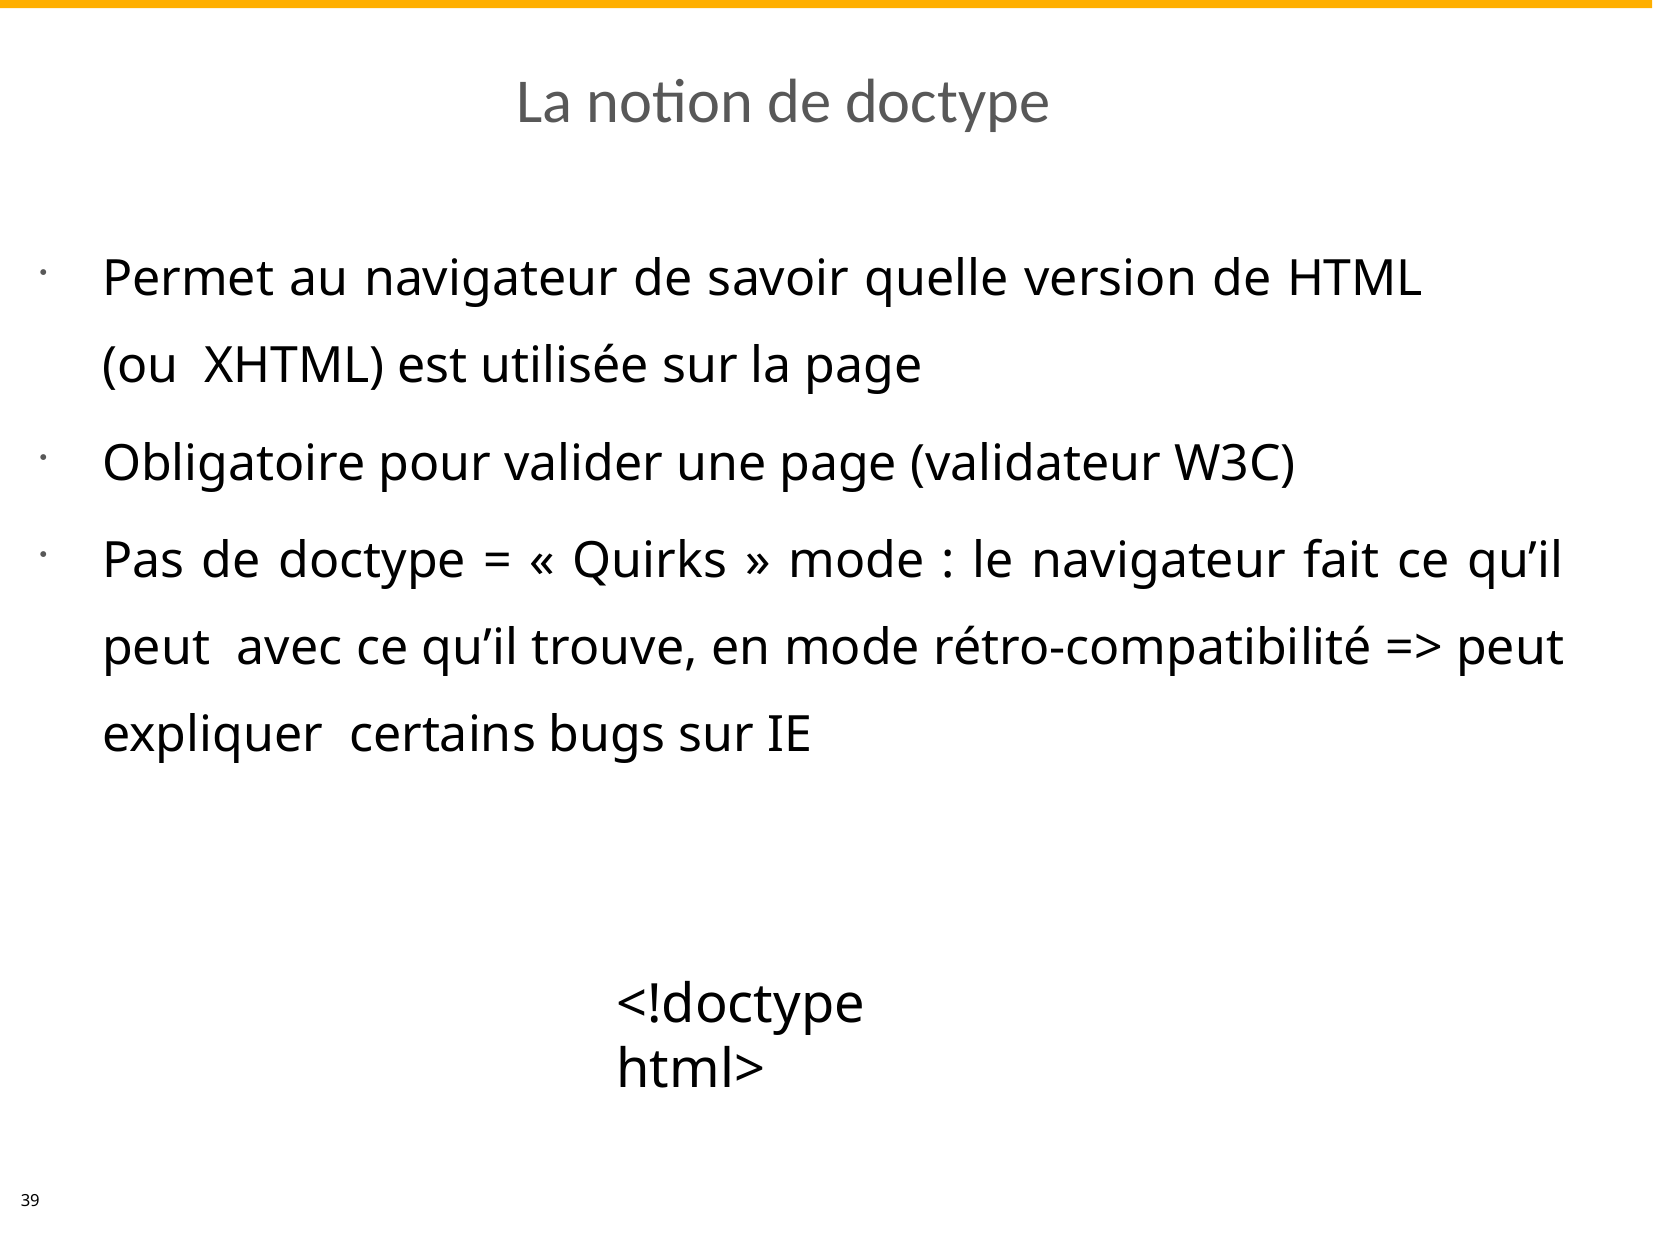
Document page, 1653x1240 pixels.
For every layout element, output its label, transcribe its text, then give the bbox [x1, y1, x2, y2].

text_box <numéro> [14, 1189, 46, 1213]
title La notion de doctype [514, 58, 1148, 268]
text_box Permet au navigateur de savoir quelle version de HTML (ou XHTML) est utilisée sur la page Obligatoire pour valider une page (validateur W3C) Pas de doctype = « Quirks » mode : le navigateur fait ce qu’il peut avec ce qu’il trouve, en mode rétro-compatibilité => peut expliquer certains bugs sur IE [37, 216, 1566, 762]
text_box <!doctype html> [614, 966, 1005, 1099]
